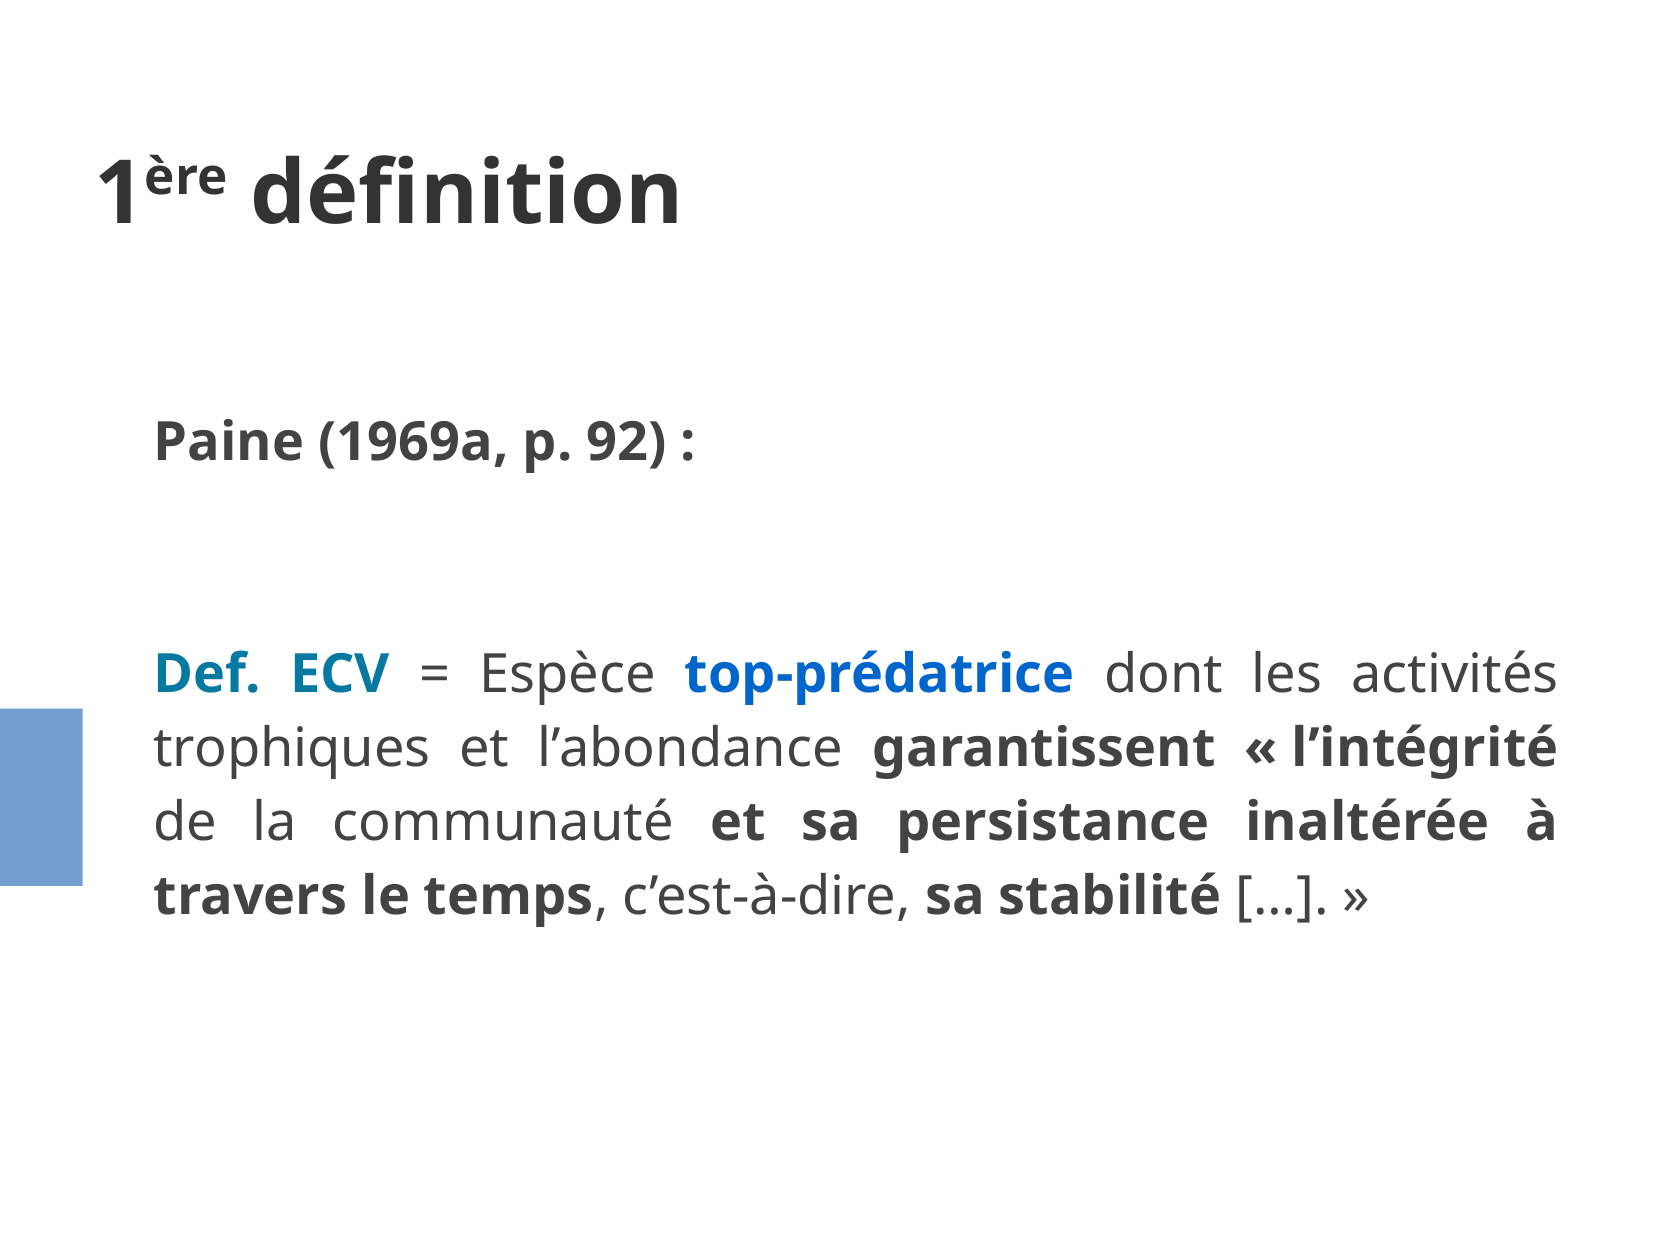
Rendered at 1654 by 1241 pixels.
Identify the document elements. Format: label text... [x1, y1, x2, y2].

title 1ère définition [94, 70, 1501, 308]
list Paine (1969a, p. 92) : Def. ECV = Espèce top-prédatrice dont les activités trophiques et l’abondance garantissent « l’intégrité de la communauté et sa persistance inaltérée à travers le temps, c’est-à-dire, sa stabilité […]. » [153, 402, 1560, 1123]
